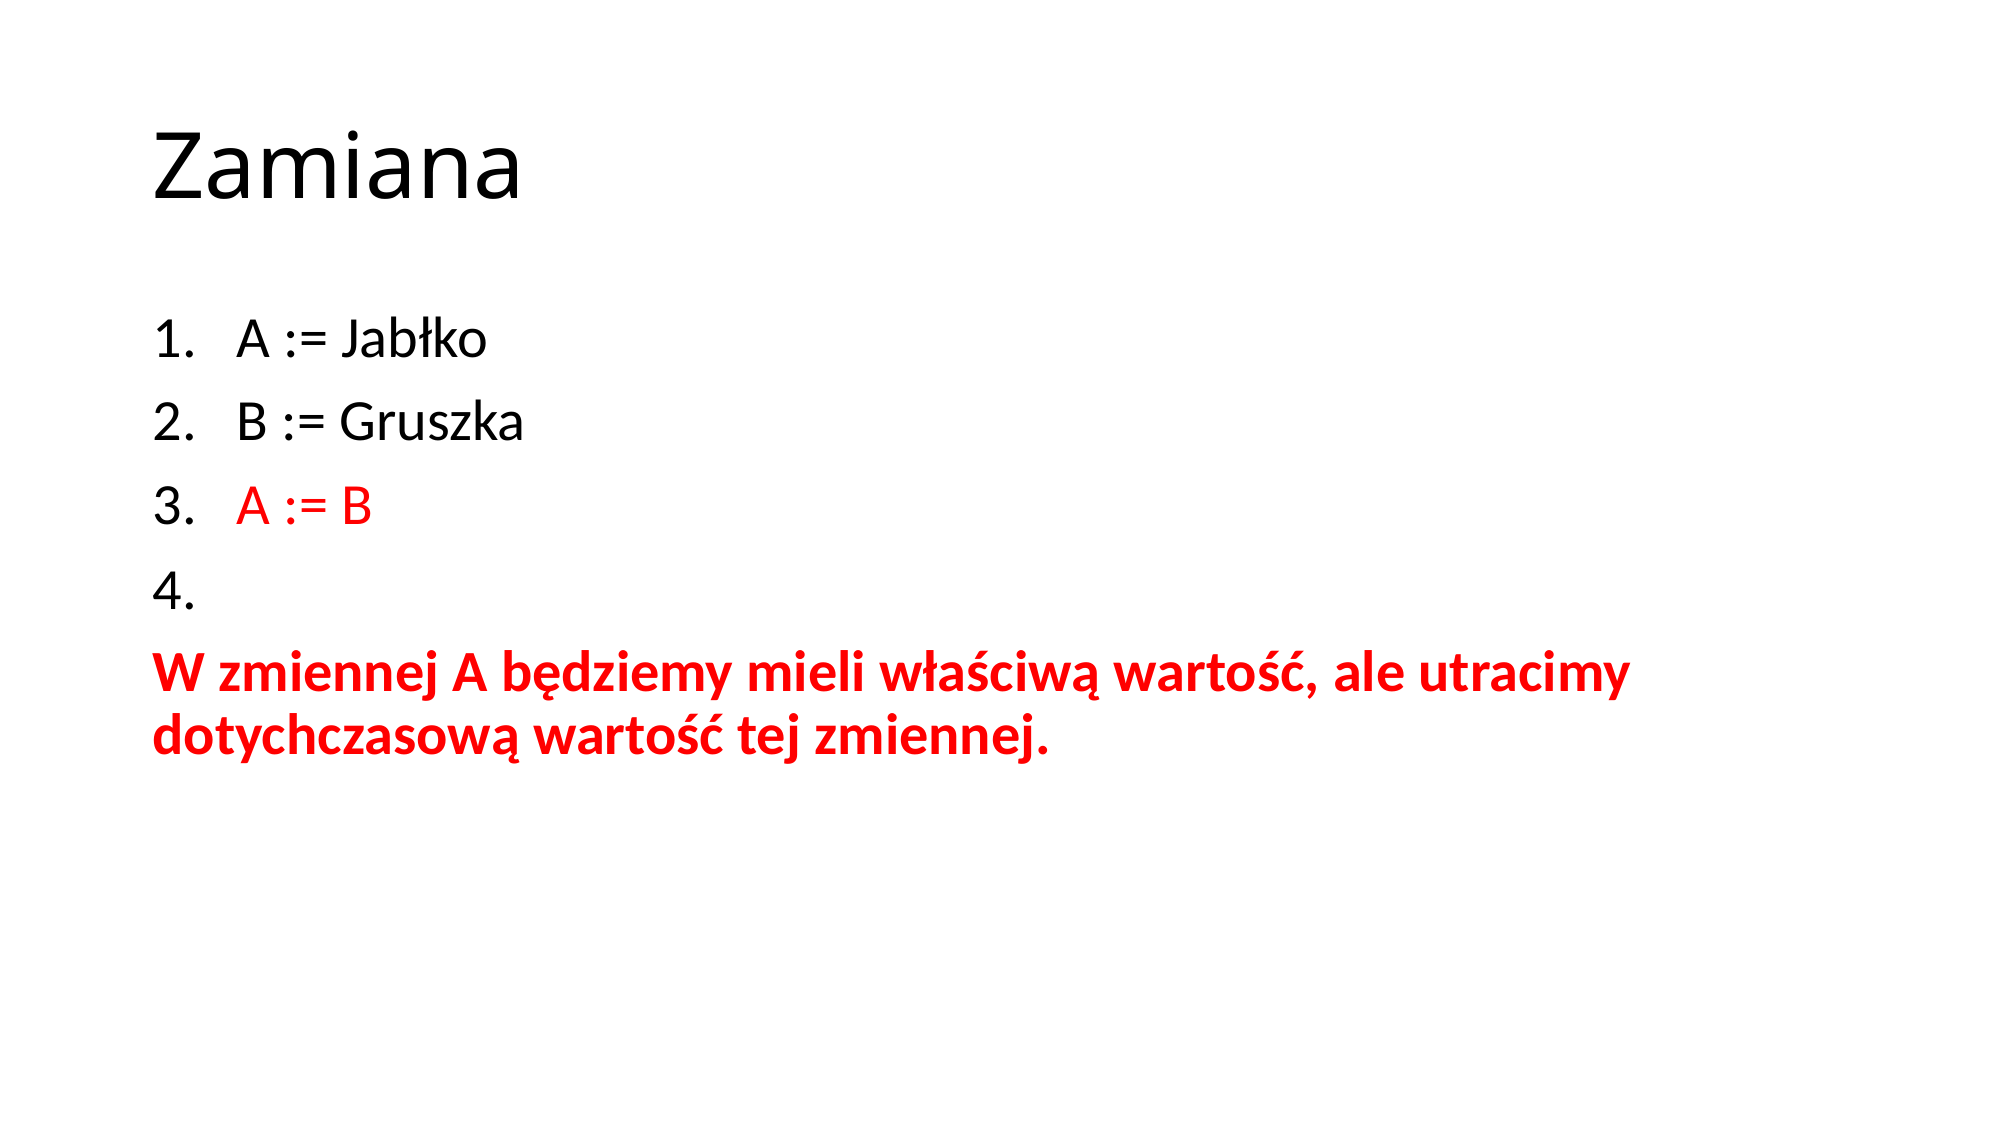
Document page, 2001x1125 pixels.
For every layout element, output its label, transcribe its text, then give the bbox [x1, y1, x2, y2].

title Zamiana [137, 59, 1863, 278]
list A := Jabłko B := Gruszka A := B W zmiennej A będziemy mieli właściwą wartość, ale utracimy dotychczasową wartość tej zmiennej. [137, 299, 1863, 1014]
